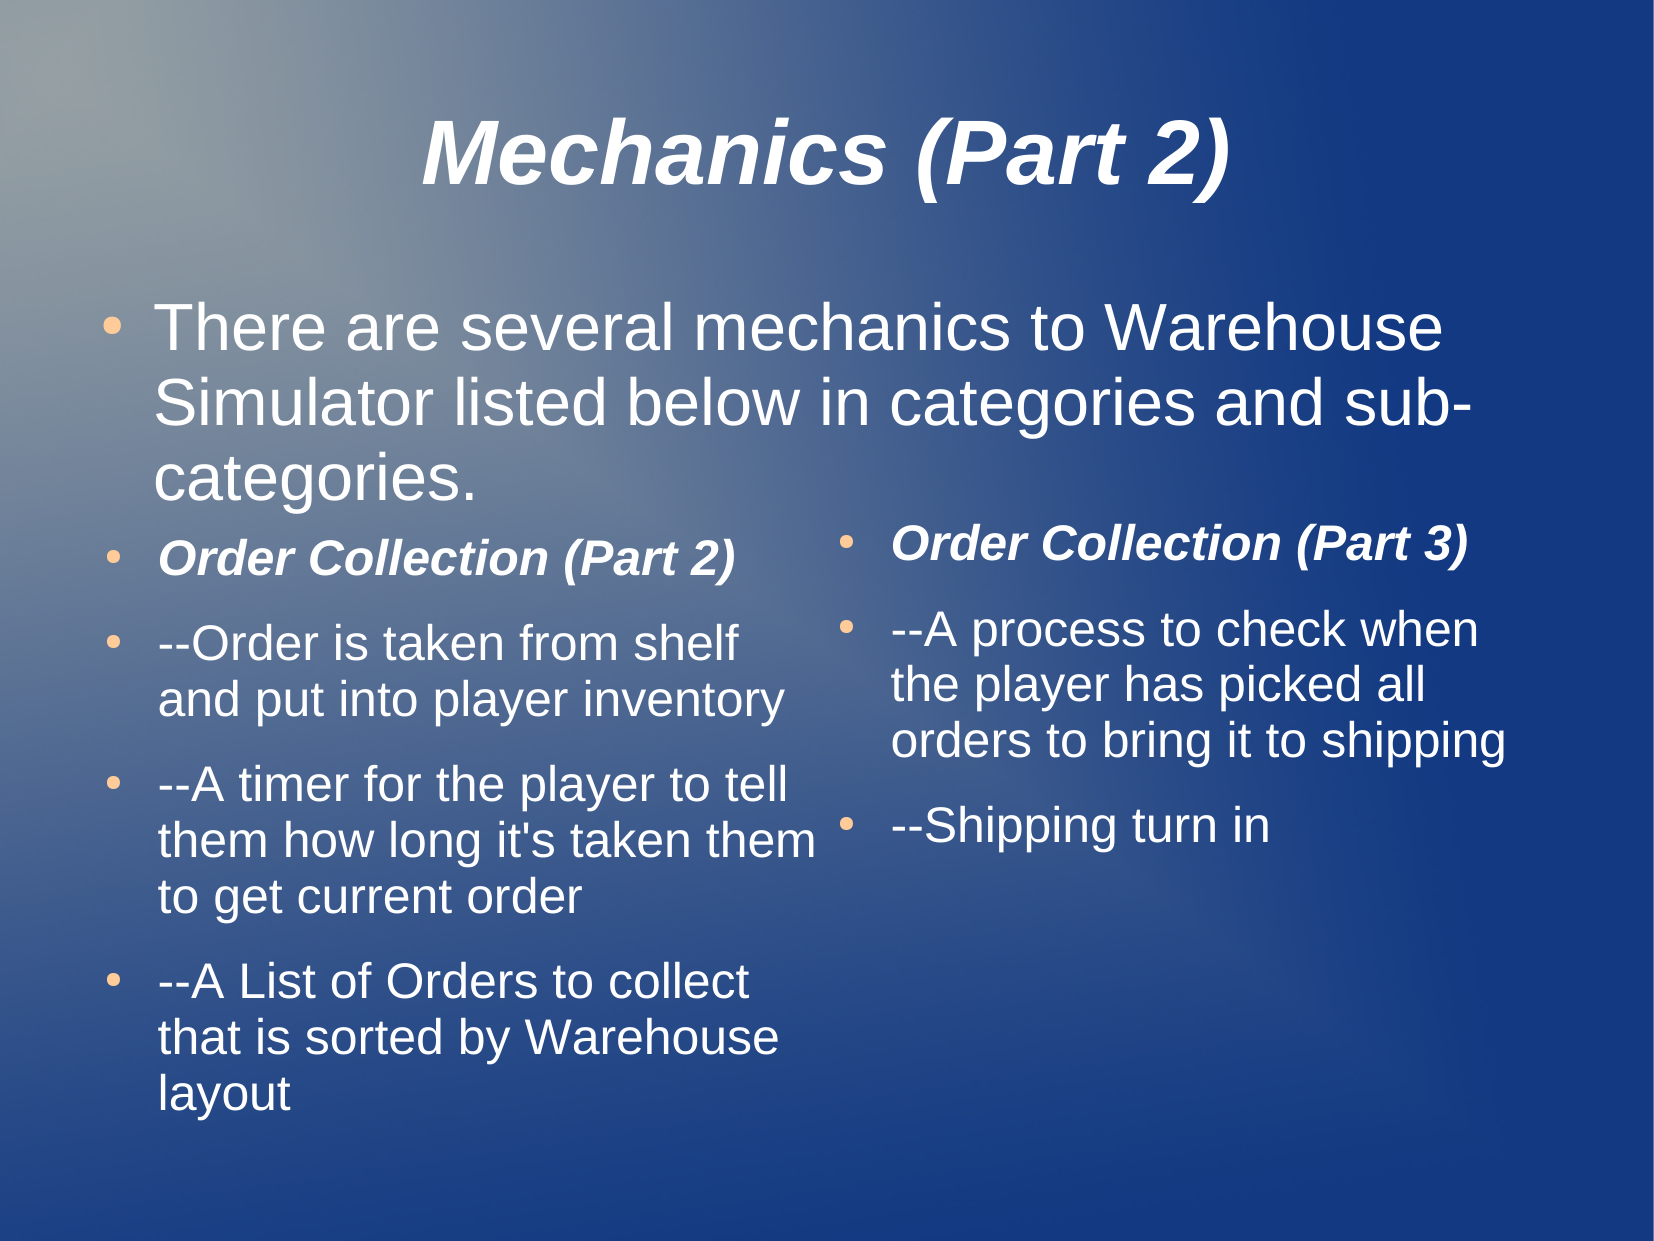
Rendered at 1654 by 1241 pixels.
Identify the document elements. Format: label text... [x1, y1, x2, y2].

list Order Collection (Part 2) --Order is taken from shelf and put into player inventory --A timer for the player to tell them how long it's taken them to get current order --A List of Orders to collect that is sorted by Warehouse layout [86, 530, 826, 1201]
picture [0, 0, 1654, 1241]
title Mechanics (Part 2) [82, 49, 1571, 257]
list There are several mechanics to Warehouse Simulator listed below in categories and sub-categories. [82, 290, 1571, 526]
list Order Collection (Part 3) --A process to check when the player has picked all orders to bring it to shipping --Shipping turn in [819, 515, 1558, 1186]
